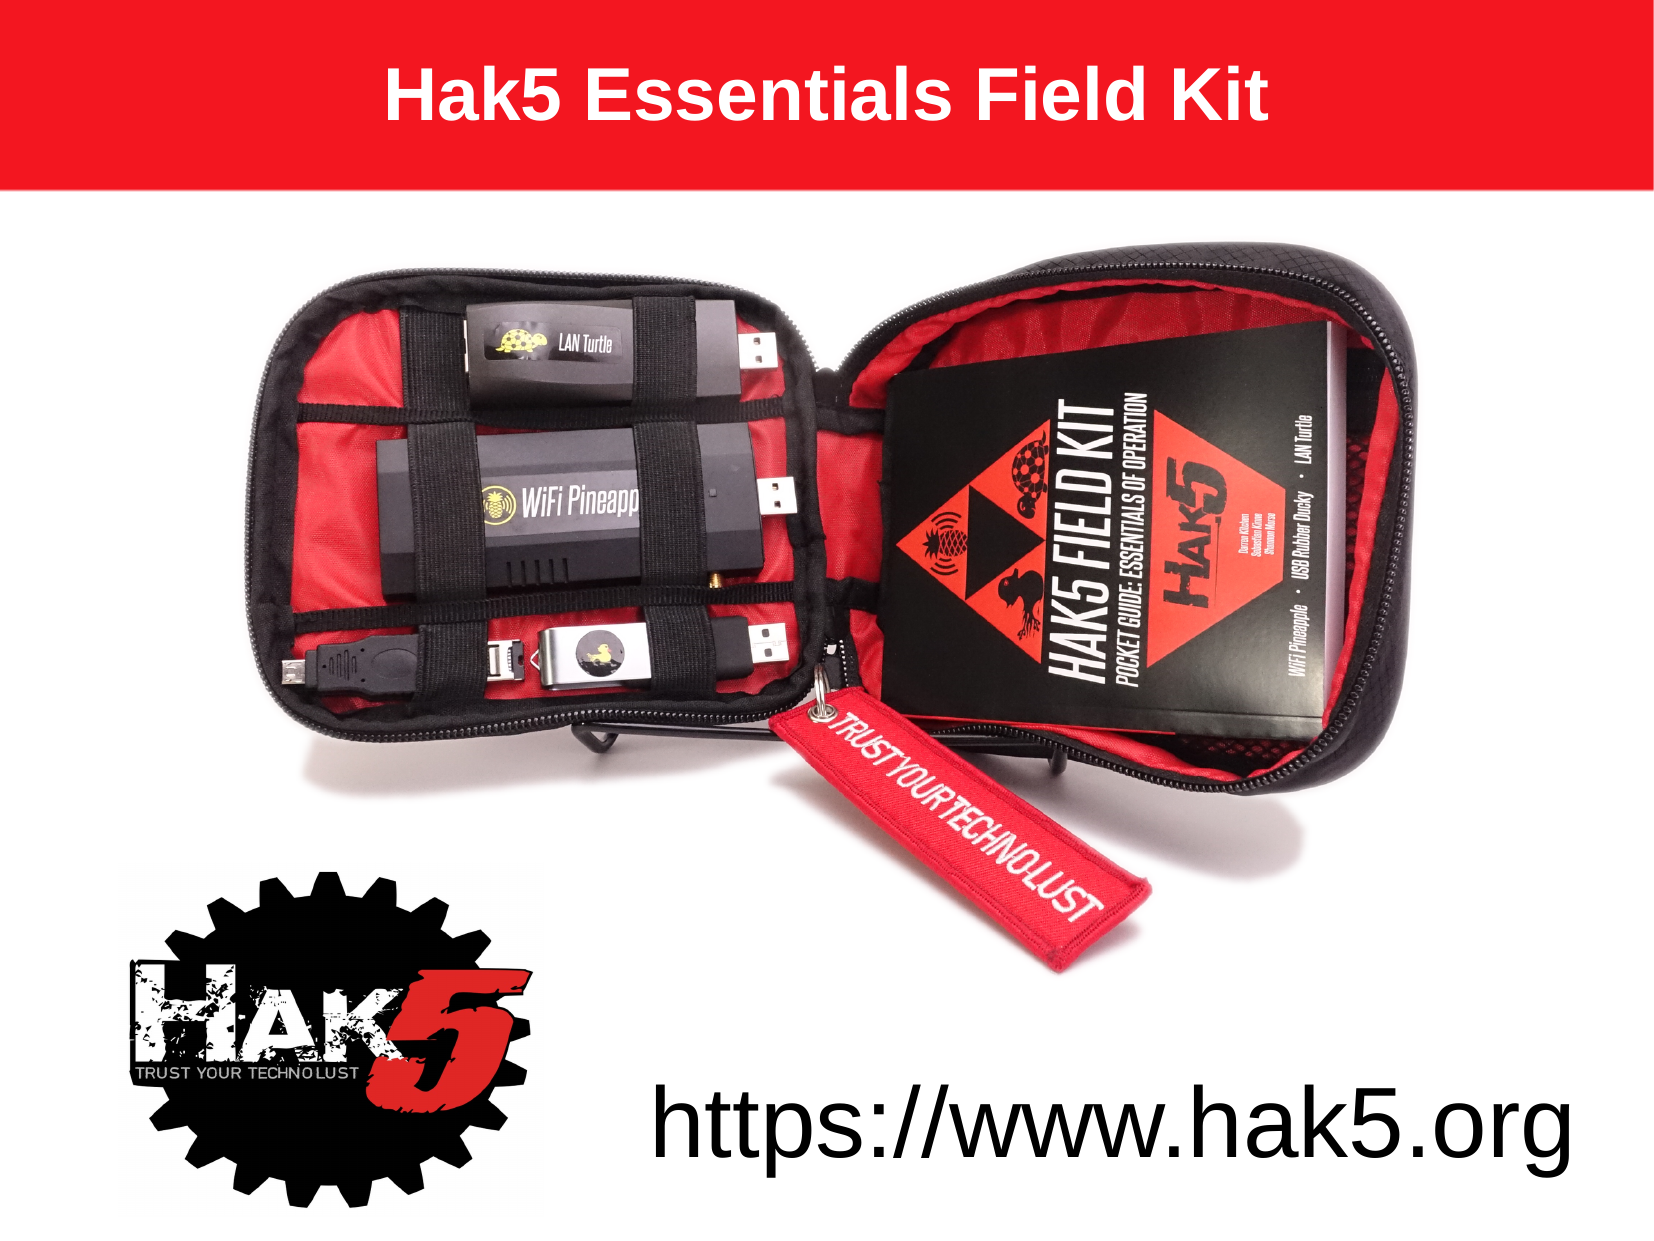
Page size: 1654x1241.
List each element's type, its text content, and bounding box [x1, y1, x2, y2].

picture [0, 0, 1654, 1241]
title Hak5 Essentials Field Kit [82, 0, 1571, 189]
list https://www.hak5.org [578, 992, 1630, 1182]
